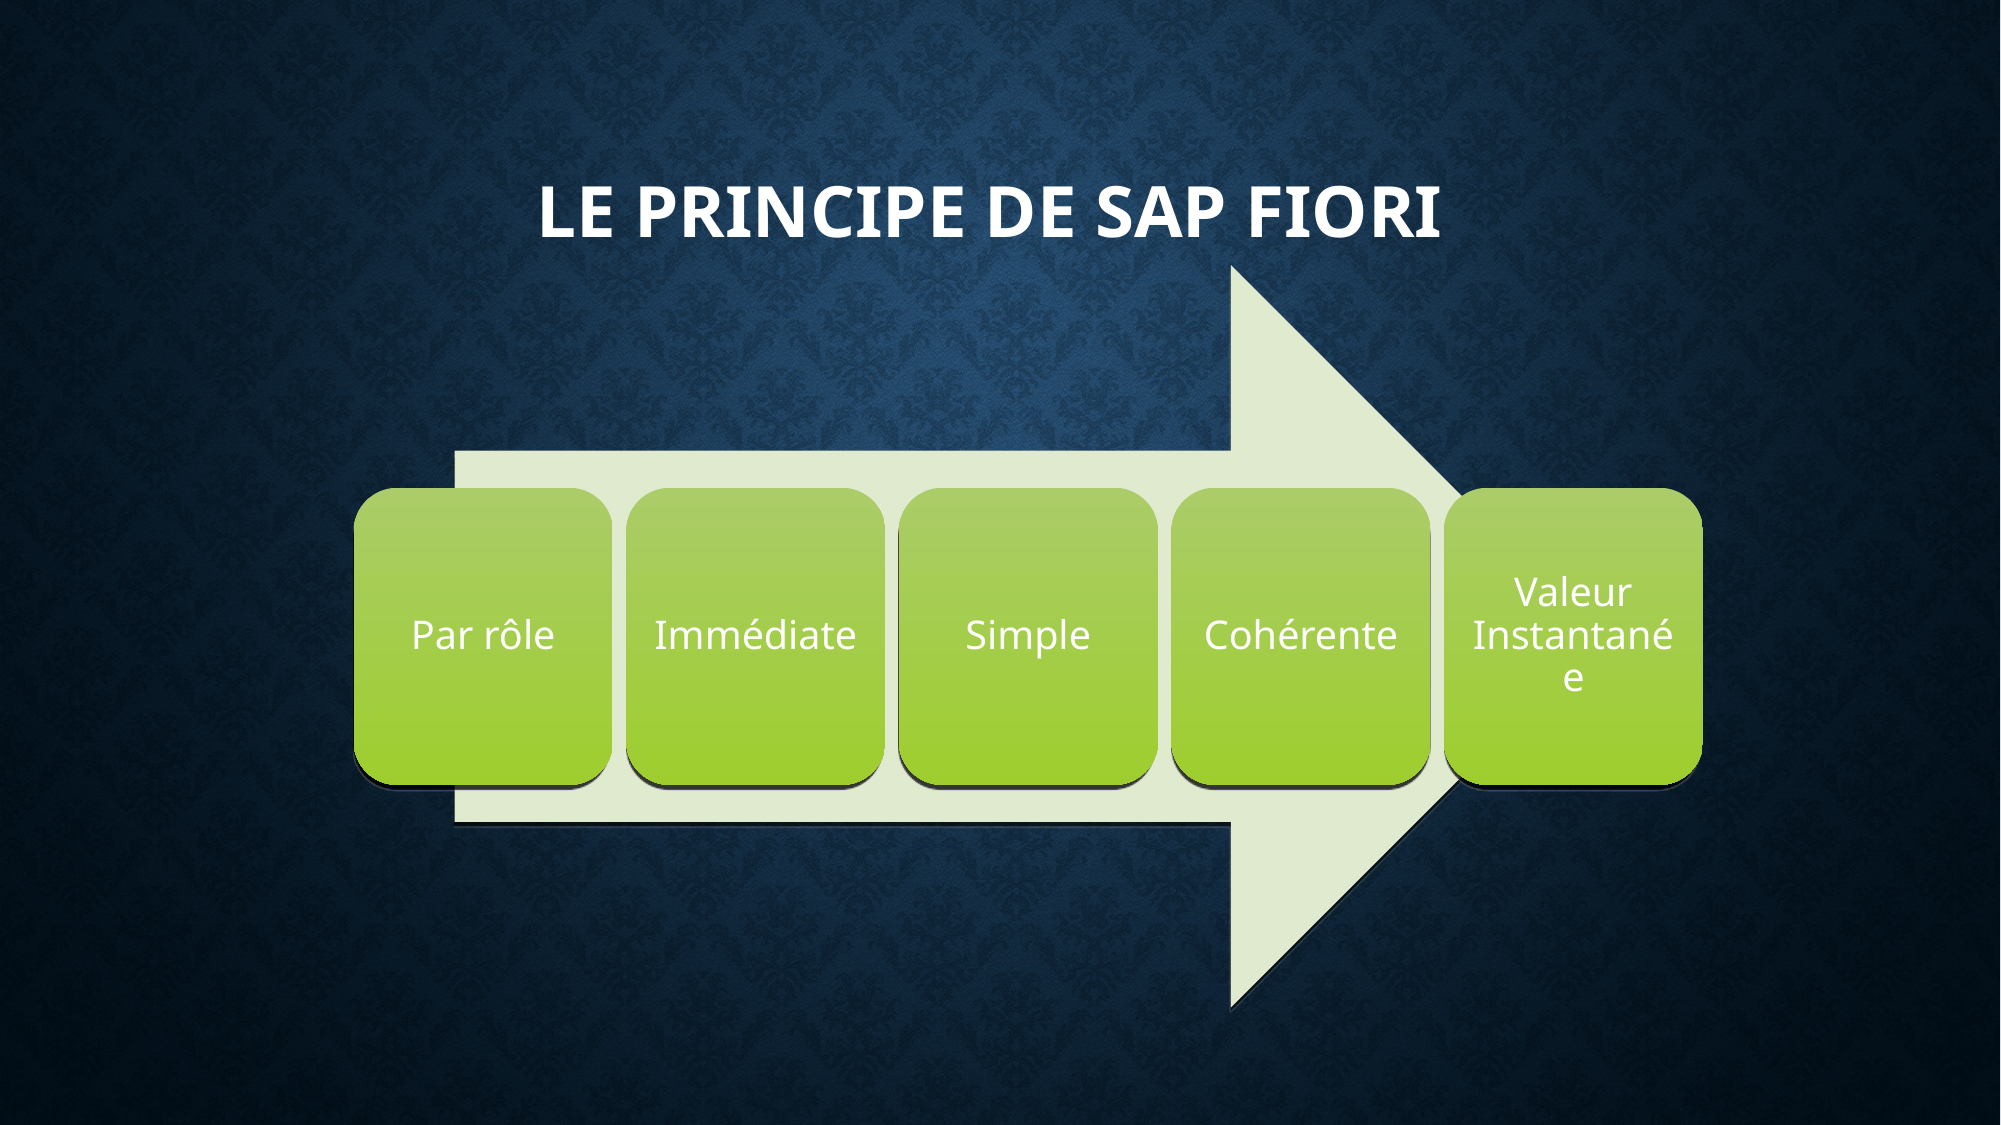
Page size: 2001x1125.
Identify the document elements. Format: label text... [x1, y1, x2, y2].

text_box [454, 265, 1462, 1008]
text_box Simple [898, 487, 1158, 785]
text_box Cohérente [1171, 487, 1431, 785]
text_box Par rôle [353, 487, 613, 785]
picture [0, 0, 2001, 1125]
text_box Valeur Instantanée [1444, 487, 1703, 785]
title Le principe de SAP FIORI [149, 99, 1849, 318]
text_box Immédiate [626, 487, 886, 785]
